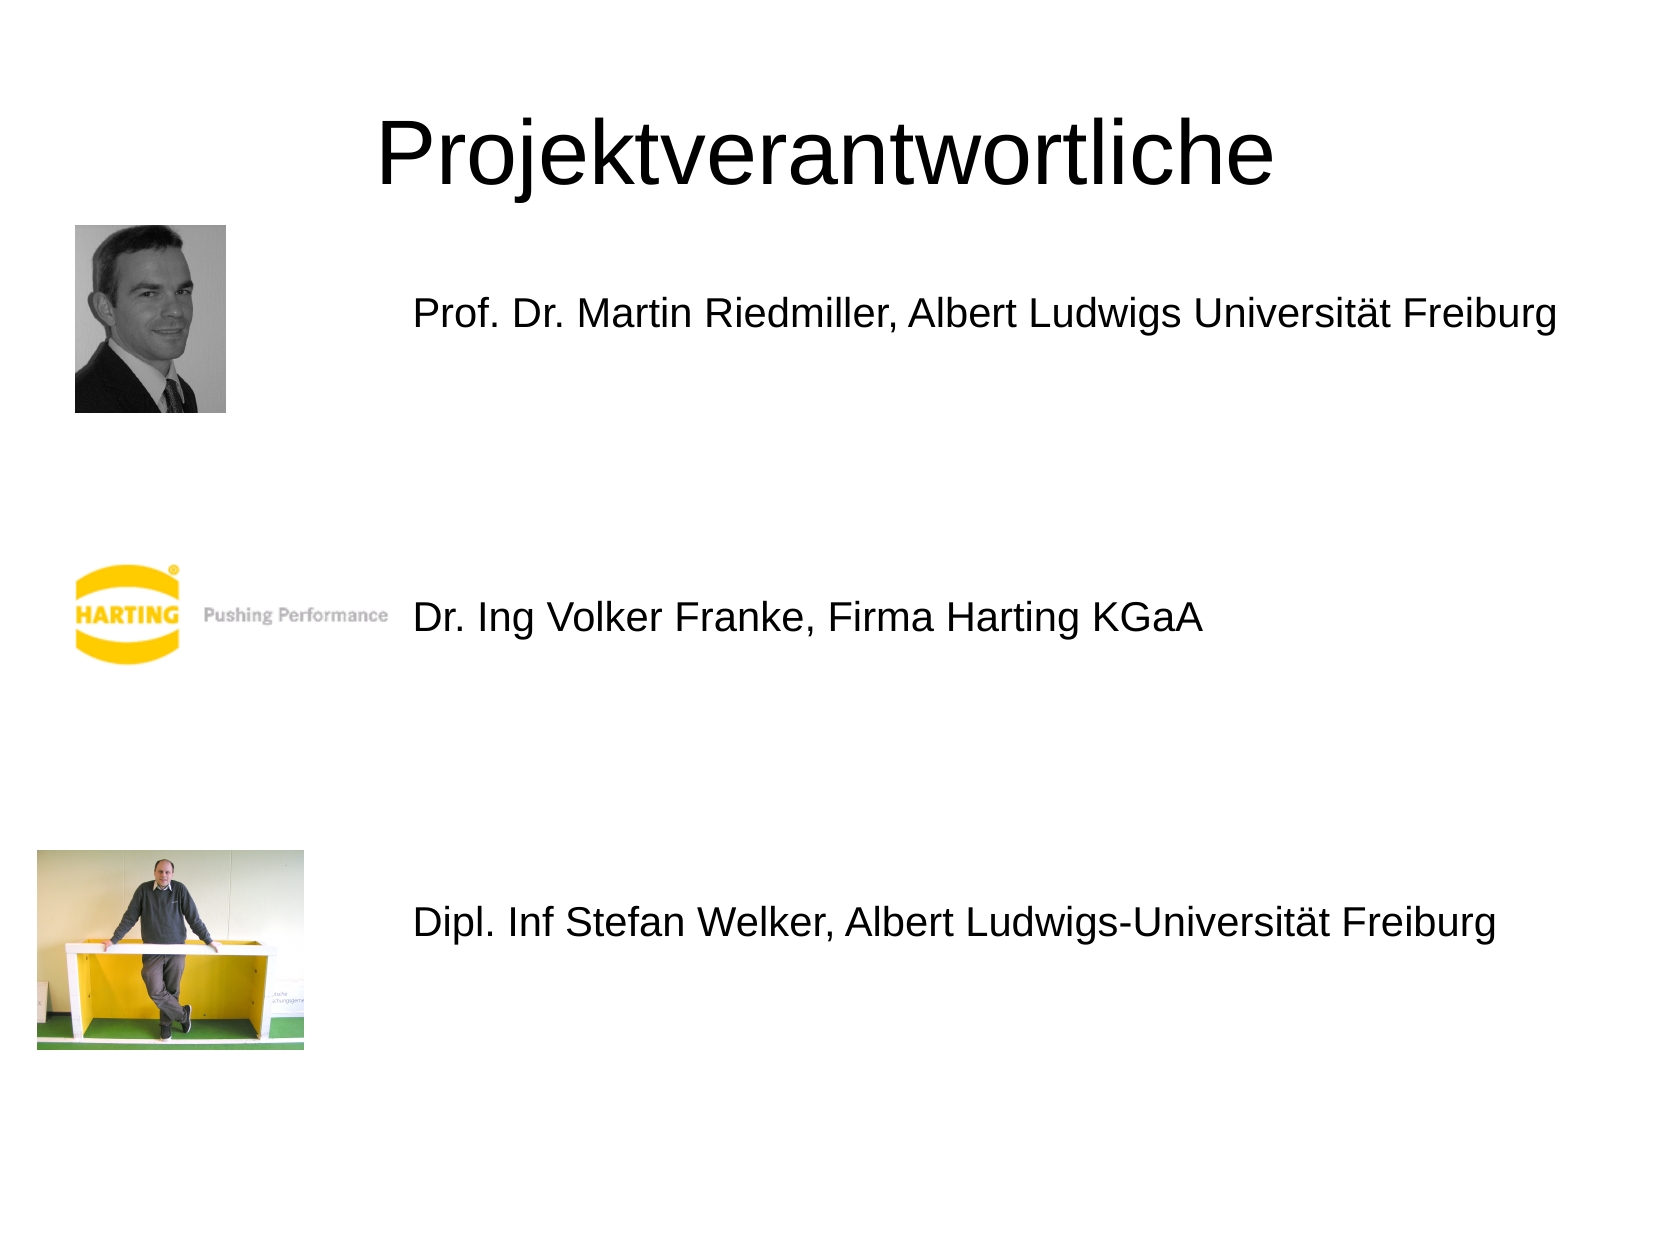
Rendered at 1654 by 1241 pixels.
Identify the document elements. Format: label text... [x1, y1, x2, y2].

list Prof. Dr. Martin Riedmiller, Albert Ludwigs Universität Freiburg Dr. Ing Volker Franke, Firma Harting KGaA Dipl. Inf Stefan Welker, Albert Ludwigs-Universität Freiburg [412, 290, 1571, 1109]
picture [37, 850, 304, 1051]
picture [75, 225, 226, 413]
picture [75, 562, 412, 666]
title Projektverantwortliche [82, 49, 1571, 257]
